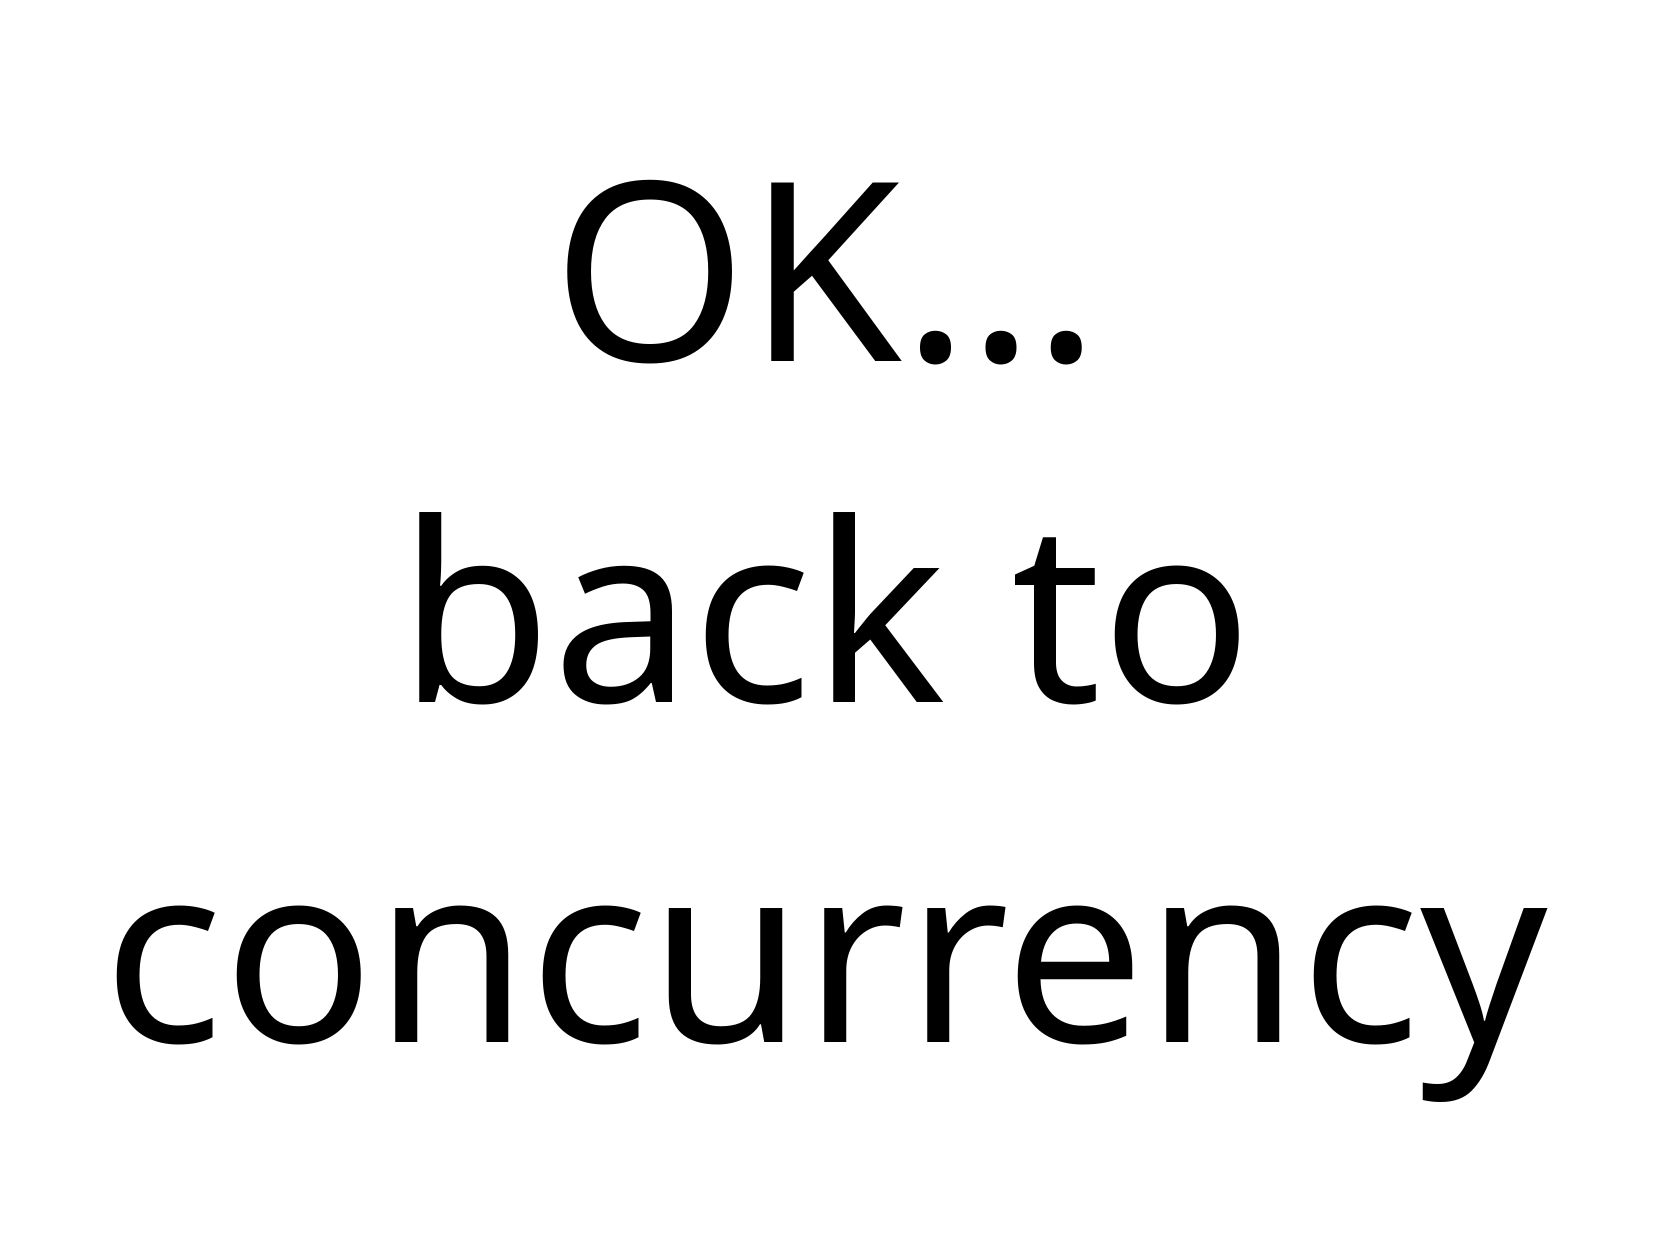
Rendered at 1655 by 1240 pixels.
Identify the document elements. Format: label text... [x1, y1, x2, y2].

title OK… back to concurrency [13, 0, 1639, 1216]
